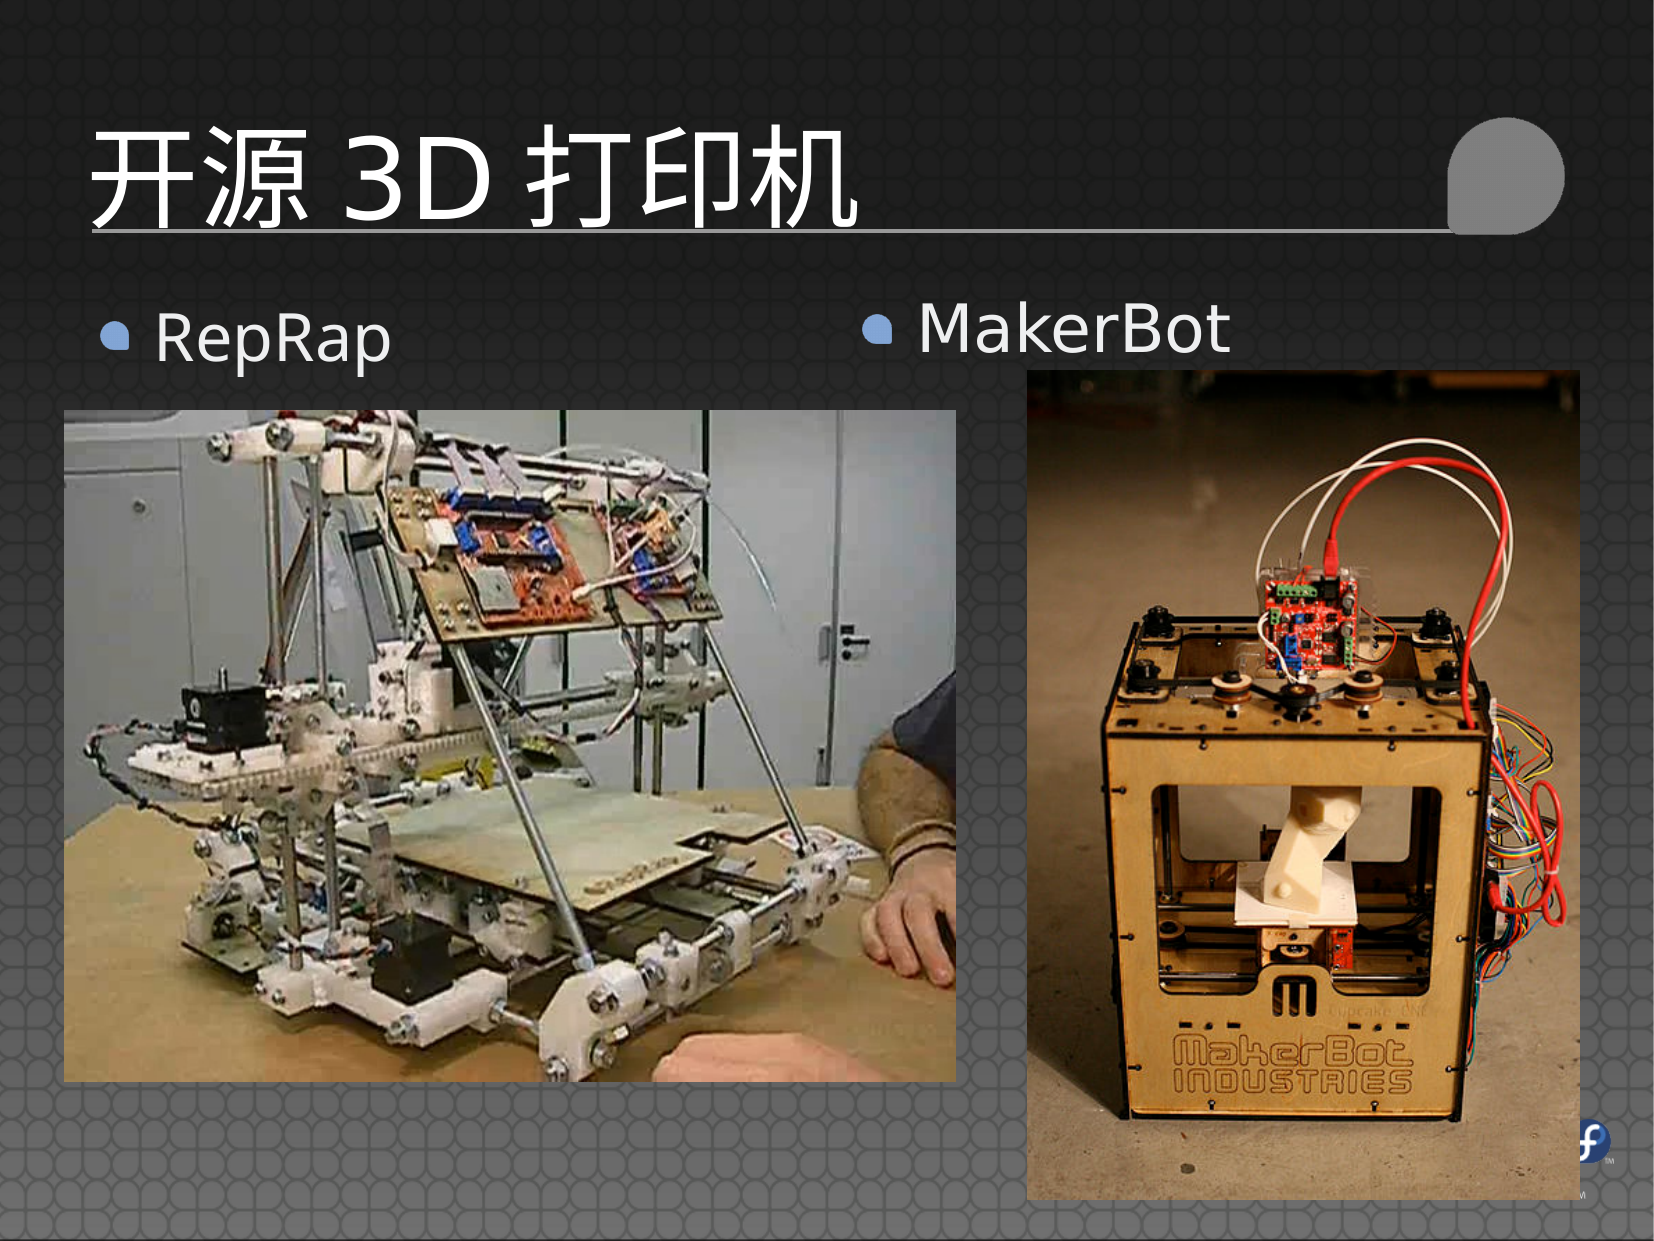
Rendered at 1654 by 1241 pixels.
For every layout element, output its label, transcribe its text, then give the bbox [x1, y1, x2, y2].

list MakerBot [845, 290, 1572, 1010]
picture [0, 0, 1654, 1241]
list RepRap [82, 290, 809, 410]
title 开源3D打印机 [86, 112, 1576, 249]
